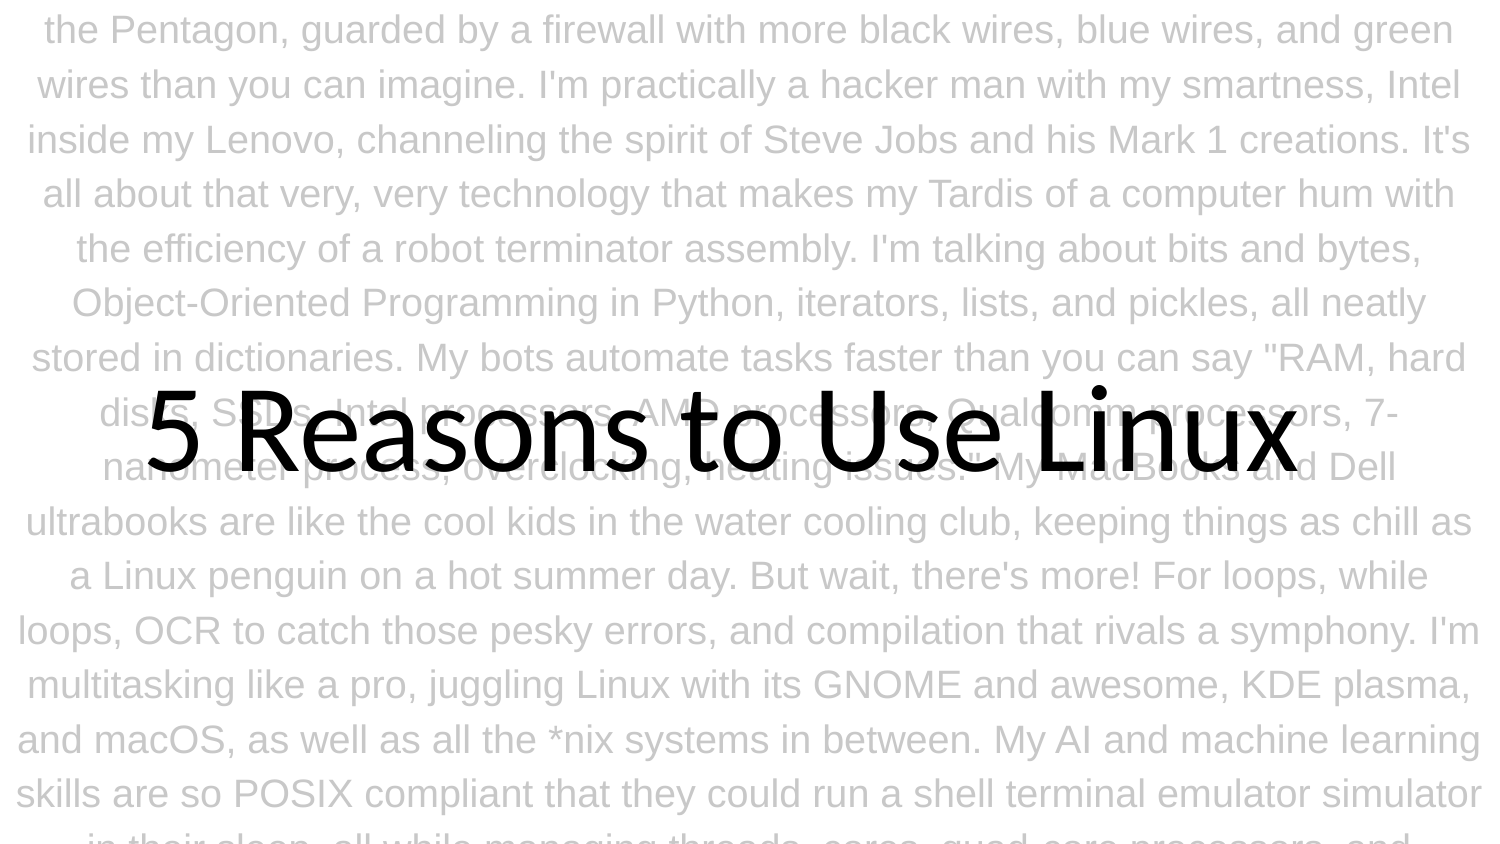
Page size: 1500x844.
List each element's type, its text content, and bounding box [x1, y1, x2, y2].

text_box OOOOH high tech gadgetry, Ben Ten Omniverse! It's like I've got my own JARVIS in the Pentagon, guarded by a firewall with more black wires, blue wires, and green wires than you can imagine. I'm practically a hacker man with my smartness, Intel inside my Lenovo, channeling the spirit of Steve Jobs and his Mark 1 creations. It's all about that very, very technology that makes my Tardis of a computer hum with the efficiency of a robot terminator assembly. I'm talking about bits and bytes, Object-Oriented Programming in Python, iterators, lists, and pickles, all neatly stored in dictionaries. My bots automate tasks faster than you can say "RAM, hard disks, SSDs, Intel processors, AMD processors, Qualcomm processors, 7-nanometer process, overclocking, heating issues." My MacBooks and Dell ultrabooks are like the cool kids in the water cooling club, keeping things as chill as a Linux penguin on a hot summer day. But wait, there's more! For loops, while loops, OCR to catch those pesky errors, and compilation that rivals a symphony. I'm multitasking like a pro, juggling Linux with its GNOME and awesome, KDE plasma, and macOS, as well as all the *nix systems in between. My AI and machine learning skills are so POSIX compliant that they could run a shell terminal emulator simulator in their sleep, all while managing threads, cores, quad-core processors, and multithreading like a boss. [0, 0, 1500, 778]
text_box 5 Reasons to Use Linux [112, 331, 1388, 513]
